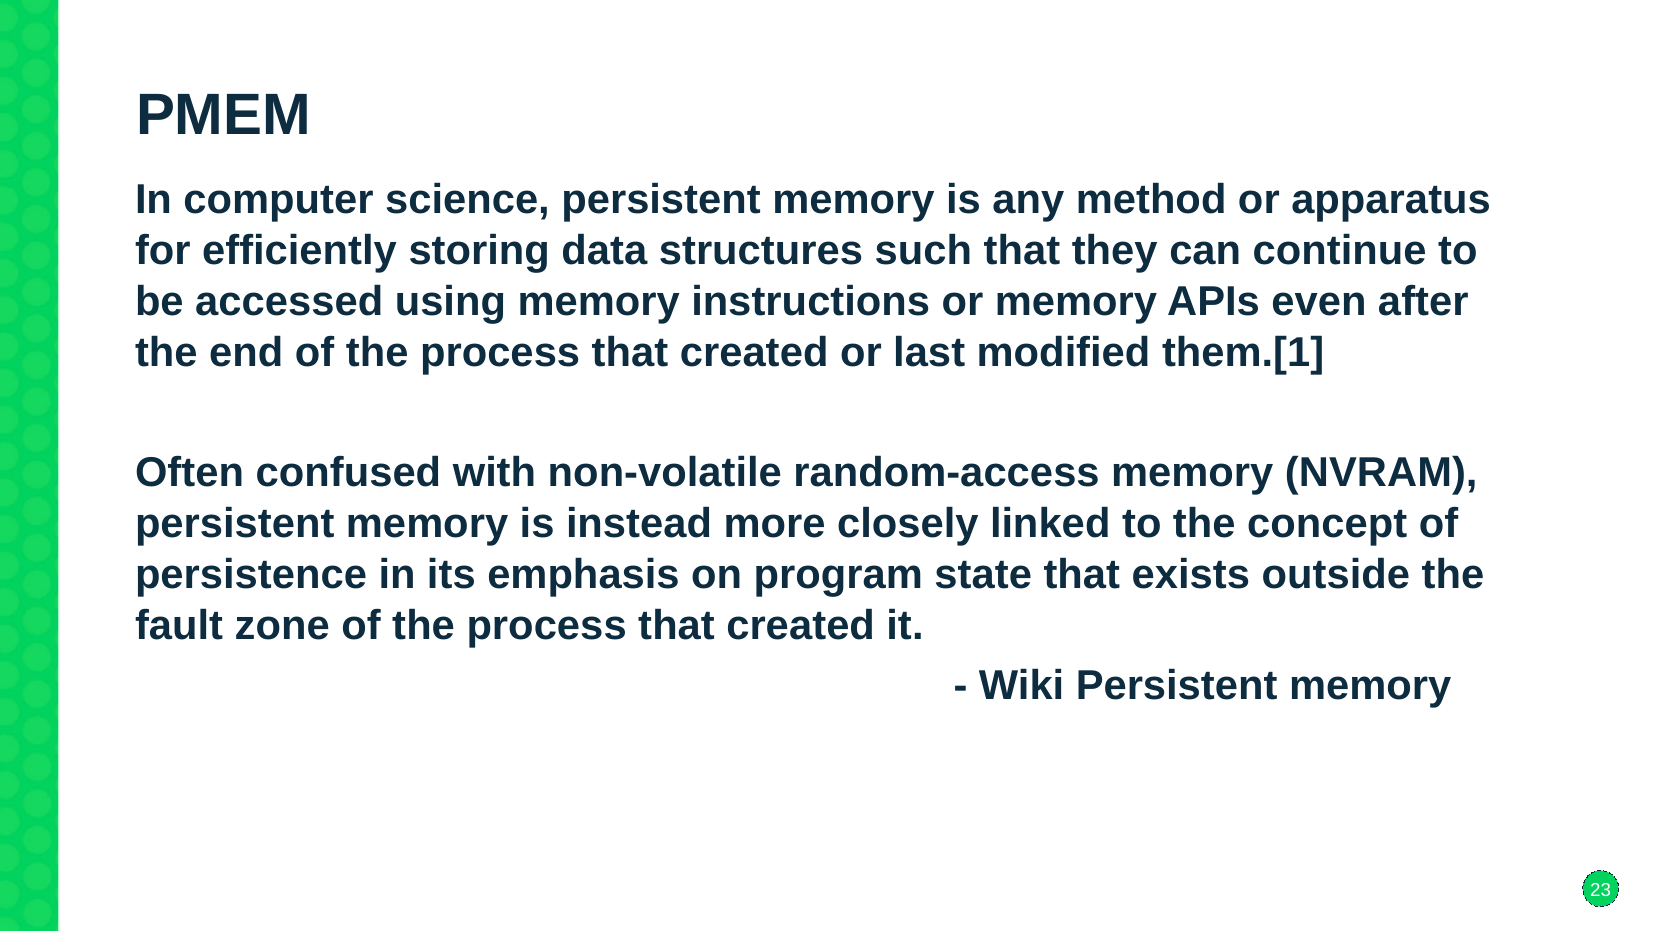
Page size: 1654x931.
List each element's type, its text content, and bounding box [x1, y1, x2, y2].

list In computer science, persistent memory is any method or apparatus for efficiently storing data structures such that they can continue to be accessed using memory instructions or memory APIs even after the end of the process that created or last modified them.[1] Often confused with non-volatile random-access memory (NVRAM), persistent memory is instead more closely linked to the concept of persistence in its emphasis on program state that exists outside the fault zone of the process that created it. - Wiki Persistent memory [120, 163, 1530, 868]
picture [0, 0, 76, 931]
title PMEM [121, 37, 1531, 193]
